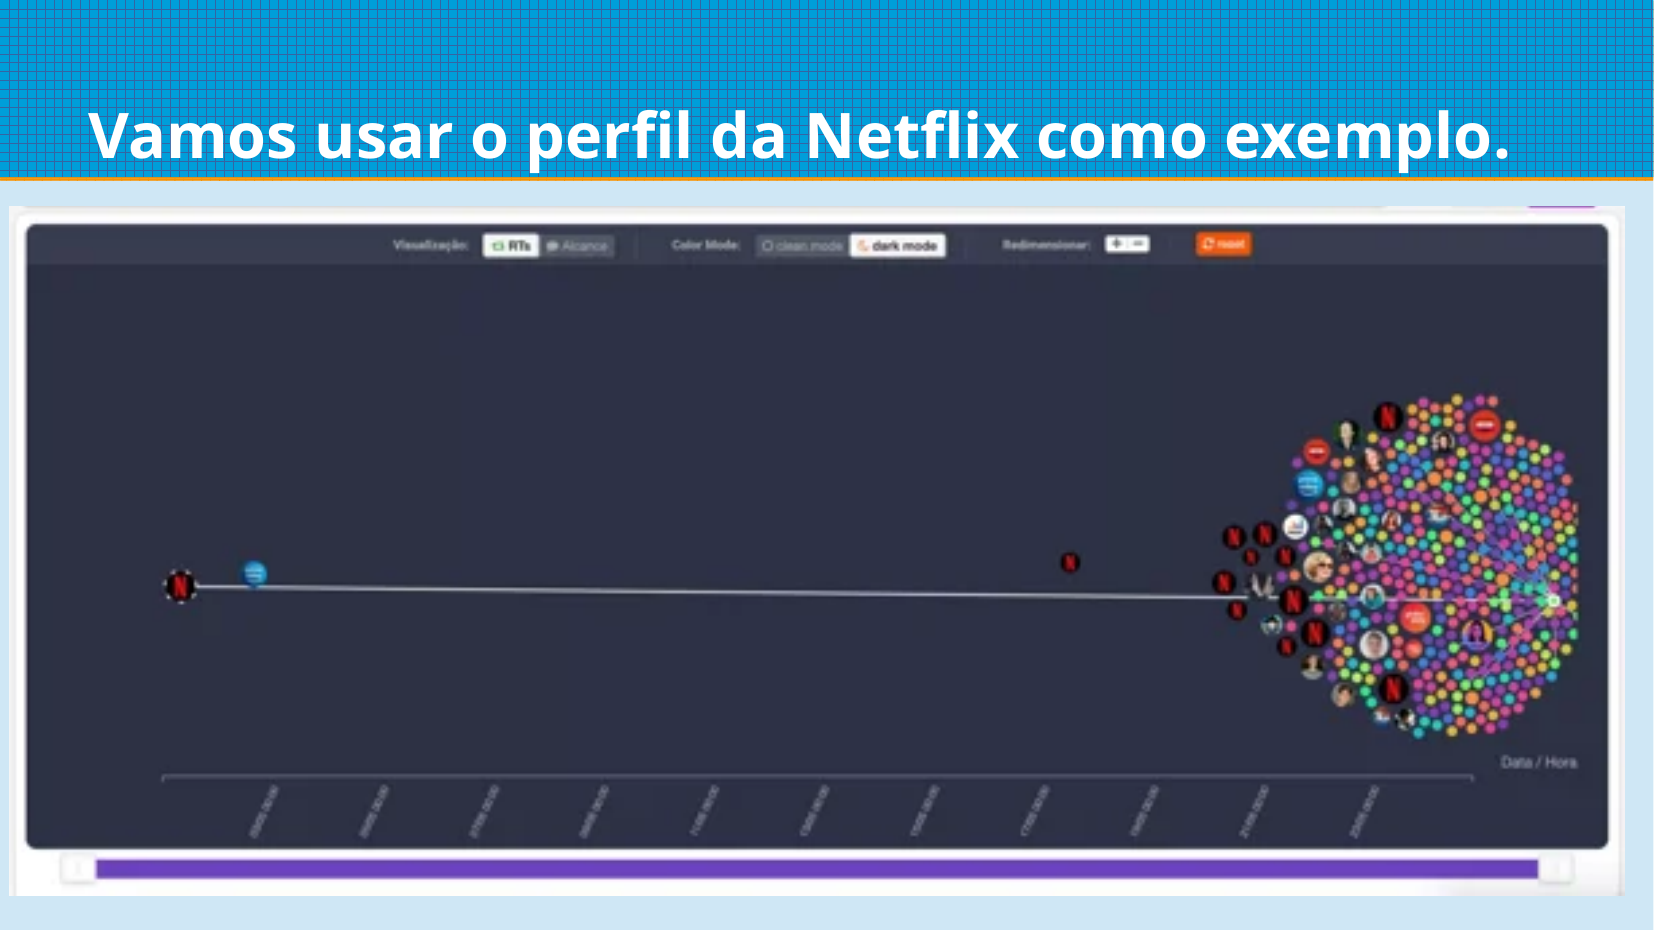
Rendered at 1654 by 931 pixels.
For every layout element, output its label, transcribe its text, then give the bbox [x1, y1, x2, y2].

title Vamos usar o perfil da Netflix como exemplo. [88, 14, 1565, 178]
picture [9, 206, 1625, 896]
